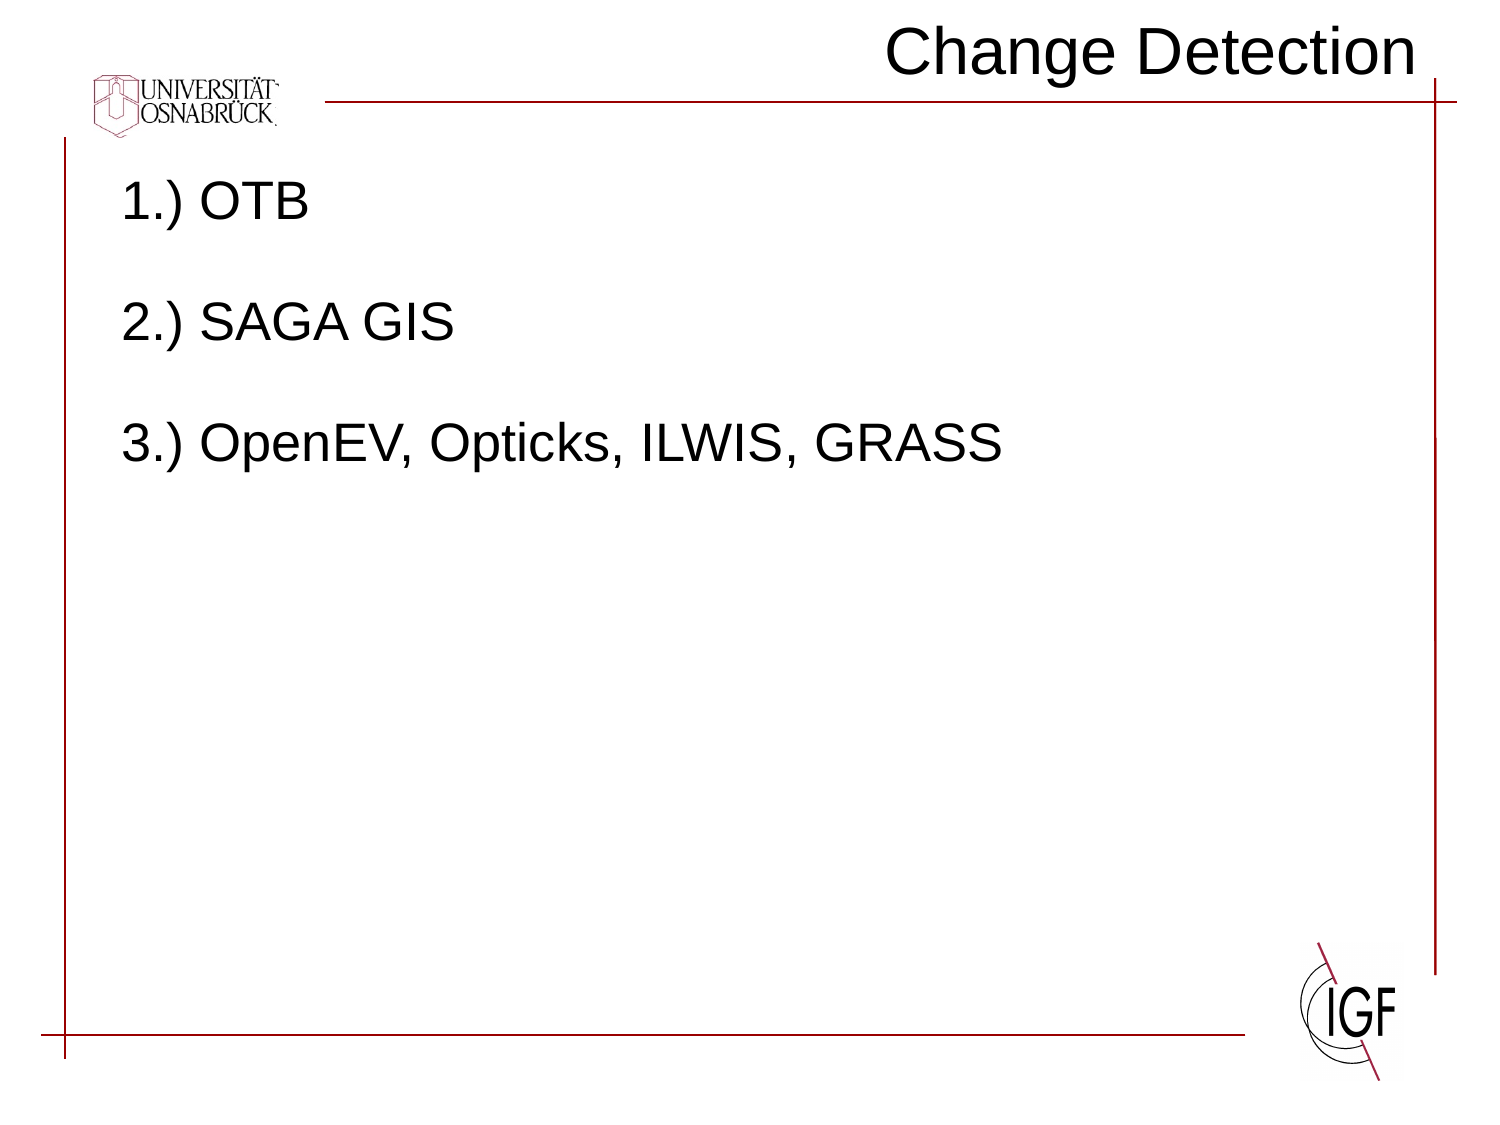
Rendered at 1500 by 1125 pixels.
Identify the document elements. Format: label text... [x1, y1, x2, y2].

picture [1300, 942, 1404, 1081]
subtitle 1.) OTB 2.) SAGA GIS 3.) OpenEV, Opticks, ILWIS, GRASS [96, 170, 1447, 913]
title Change Detection [290, 13, 1418, 89]
picture [93, 75, 279, 138]
